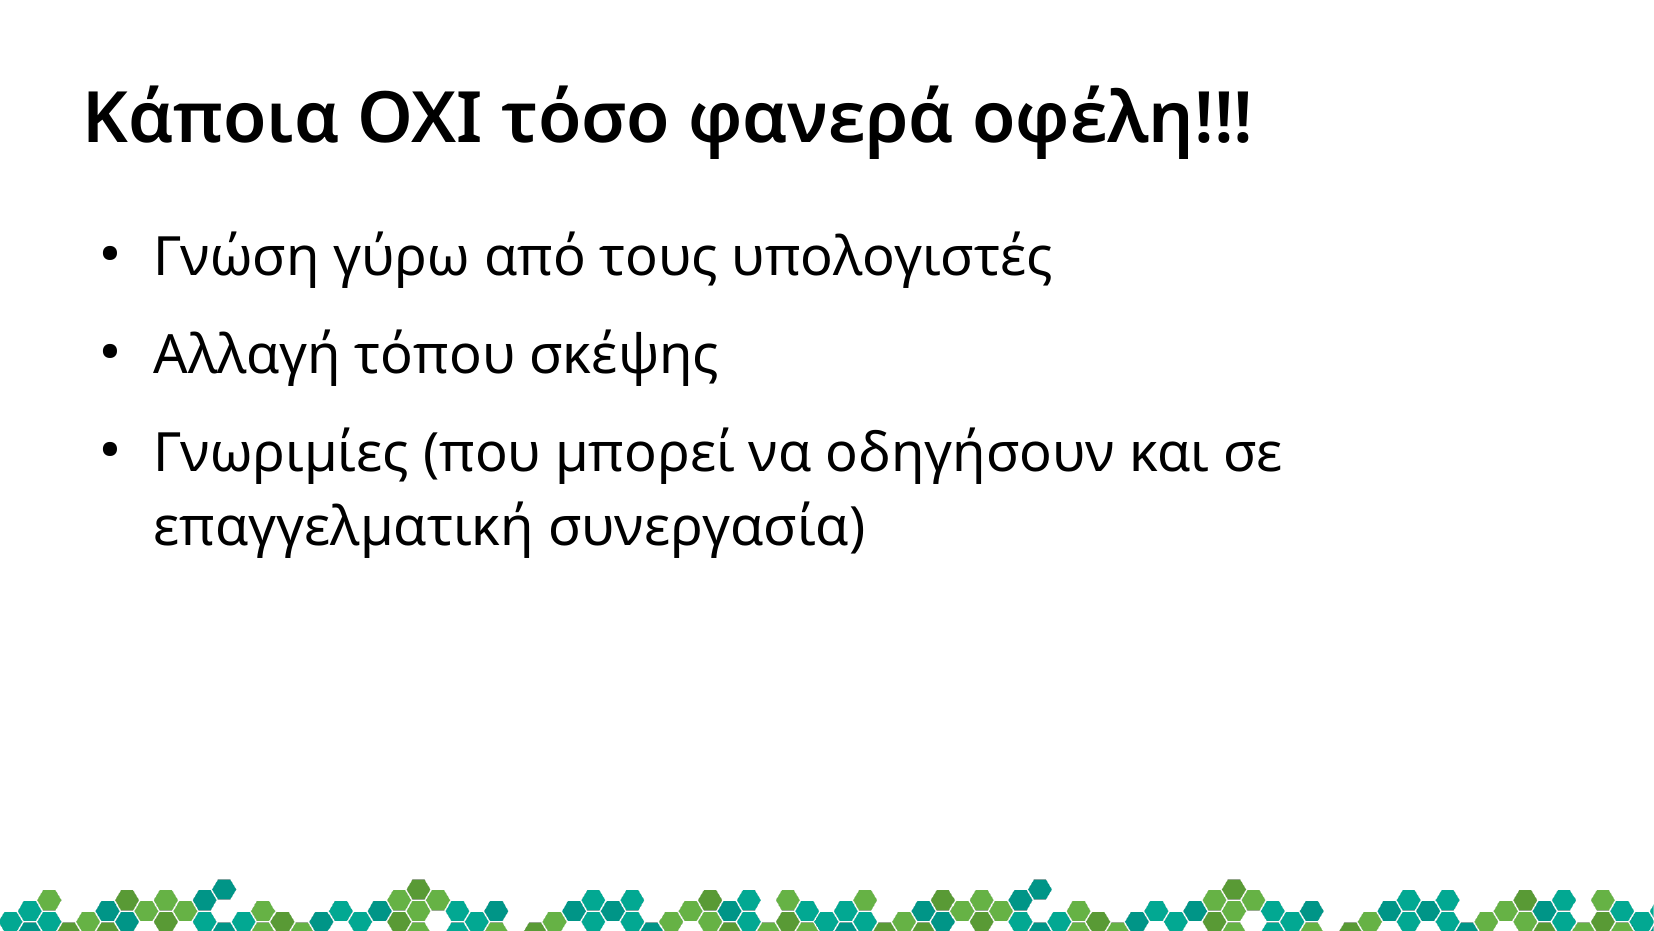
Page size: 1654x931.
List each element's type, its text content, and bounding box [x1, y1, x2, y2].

list Γνώση γύρω από τους υπολογιστές Αλλαγή τόπου σκέψης Γνωριμίες (που μπορεί να οδηγήσουν και σε επαγγελματική συνεργασία) [82, 217, 1571, 855]
picture [0, 871, 1654, 931]
title Κάποια ΟΧΙ τόσο φανερά οφέλη!!! [82, 37, 1571, 193]
